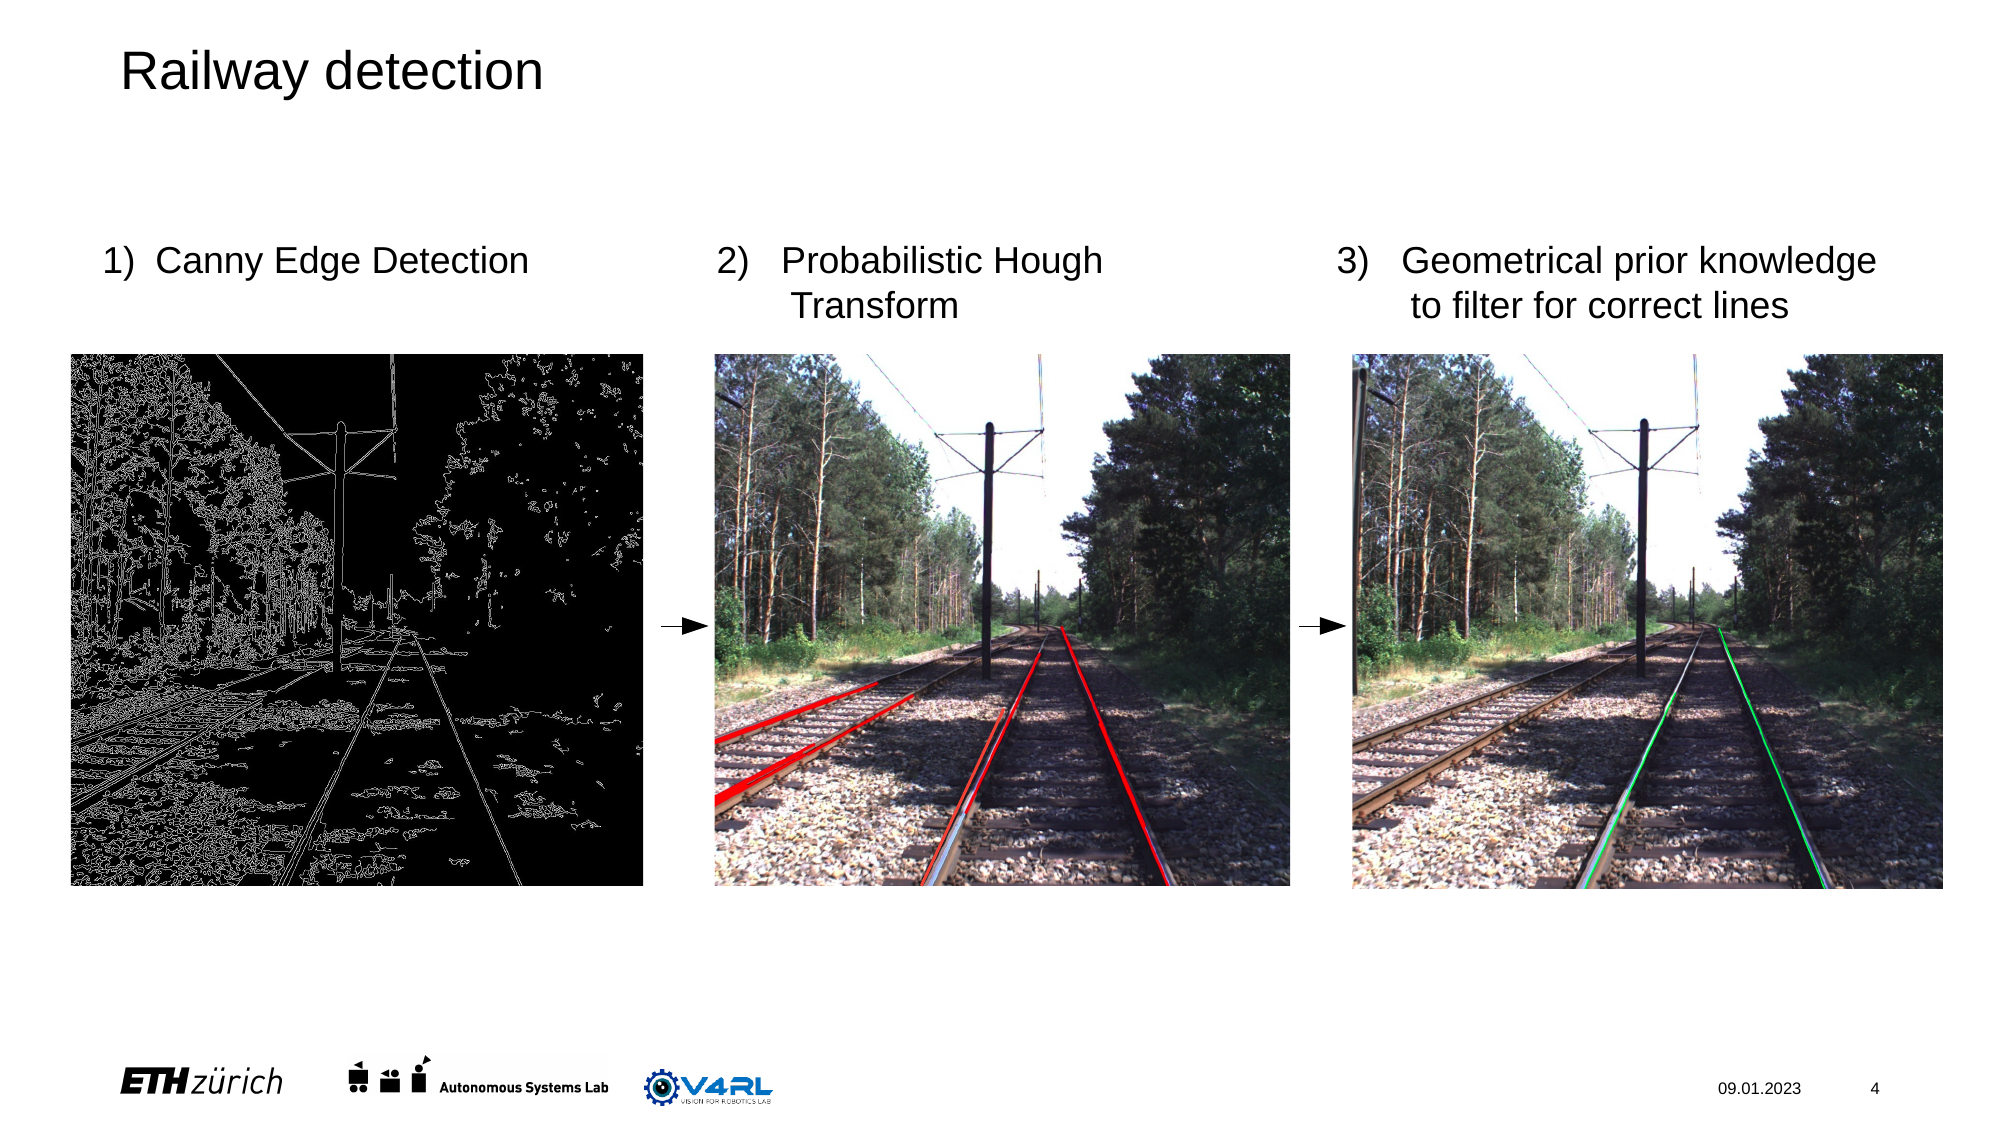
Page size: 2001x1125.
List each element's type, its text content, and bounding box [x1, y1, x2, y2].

slide_number 09.01.2023 [1718, 1069, 1819, 1106]
picture [714, 354, 1291, 886]
list Canny Edge Detection [84, 236, 650, 331]
picture [120, 1067, 282, 1094]
title Railway detection [120, 42, 1880, 191]
picture [70, 354, 644, 886]
picture [644, 1069, 776, 1106]
list 3) Geometrical prior knowledge to filter for correct lines [1336, 236, 1902, 331]
list 2) Probabilistic Hough Transform [716, 236, 1282, 331]
picture [1352, 354, 1943, 889]
slide_number <number> [1827, 1069, 1880, 1106]
